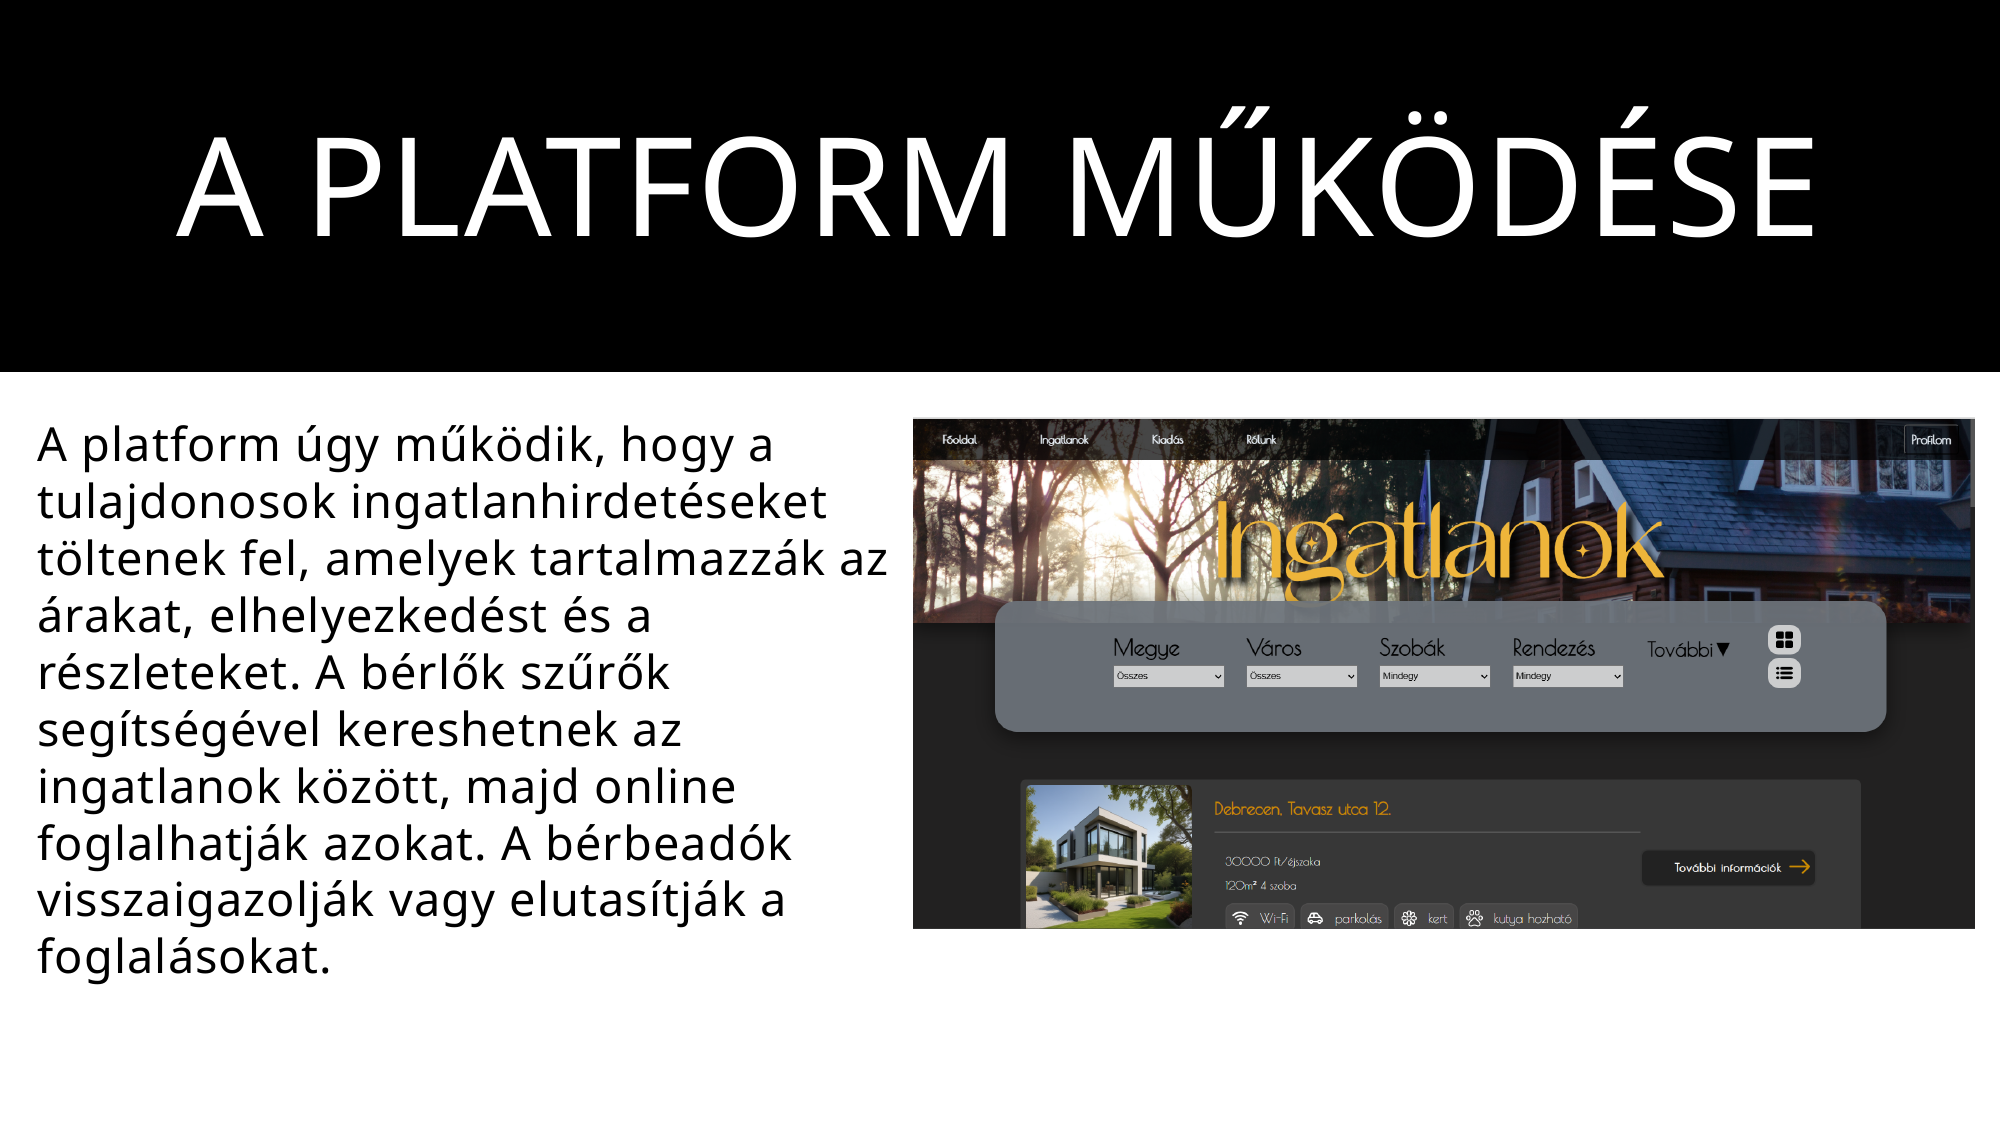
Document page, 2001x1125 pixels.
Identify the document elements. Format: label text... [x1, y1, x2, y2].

list A platform úgy működik, hogy a tulajdonosok ingatlanhirdetéseket töltenek fel, amelyek tartalmazzák az árakat, elhelyezkedést és a részleteket. A bérlők szűrők segítségével kereshetnek az ingatlanok között, majd online foglalhatják azokat. A bérbeadók visszaigazolják vagy elutasítják a foglalásokat. [22, 406, 914, 996]
picture [914, 417, 1975, 930]
title A platform működése [157, 52, 1842, 332]
